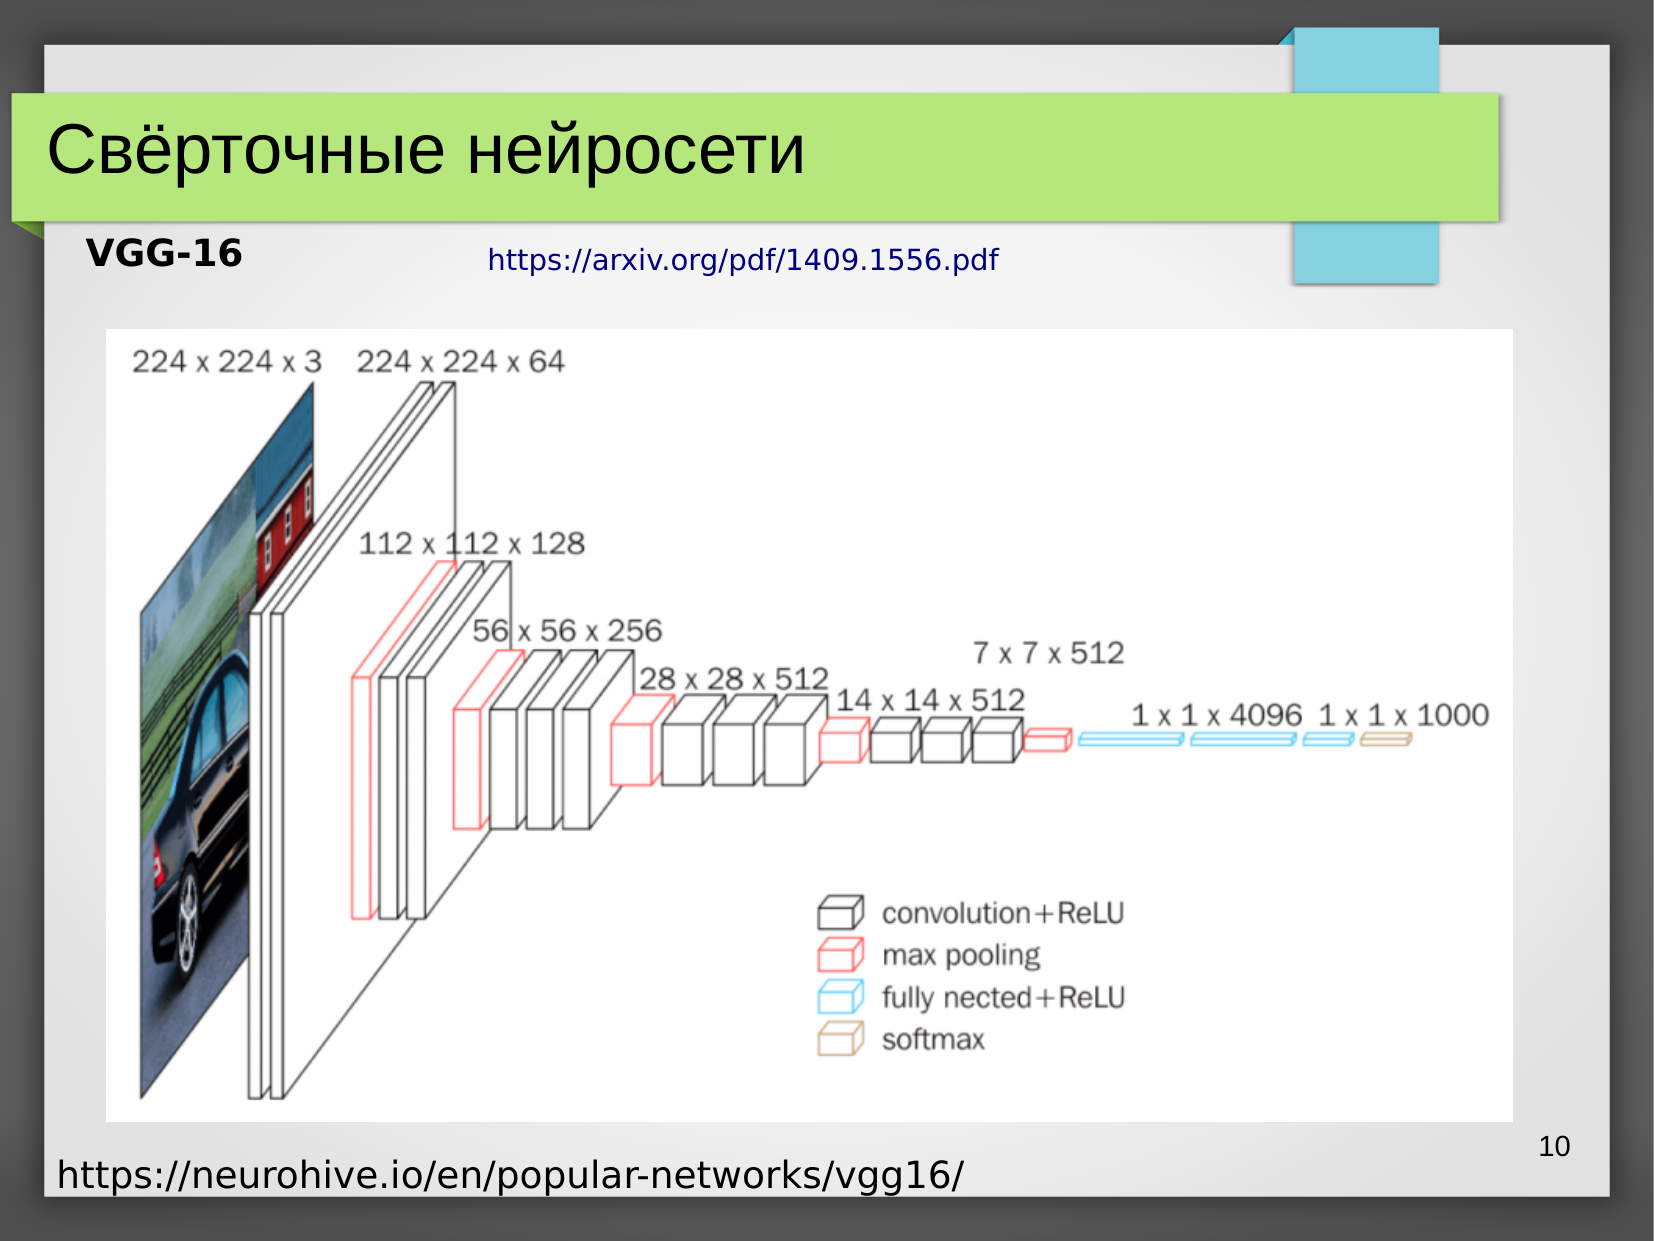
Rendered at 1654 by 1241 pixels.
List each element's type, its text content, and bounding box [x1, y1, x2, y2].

title Свёрточные нейросети [46, 109, 1499, 190]
text_box https://arxiv.org/pdf/1409.1556.pdf [472, 236, 1161, 320]
text_box https://neurohive.io/en/popular-networks/vgg16/ [41, 1146, 981, 1205]
text_box VGG-16 [70, 224, 745, 319]
picture [0, 0, 1654, 1241]
